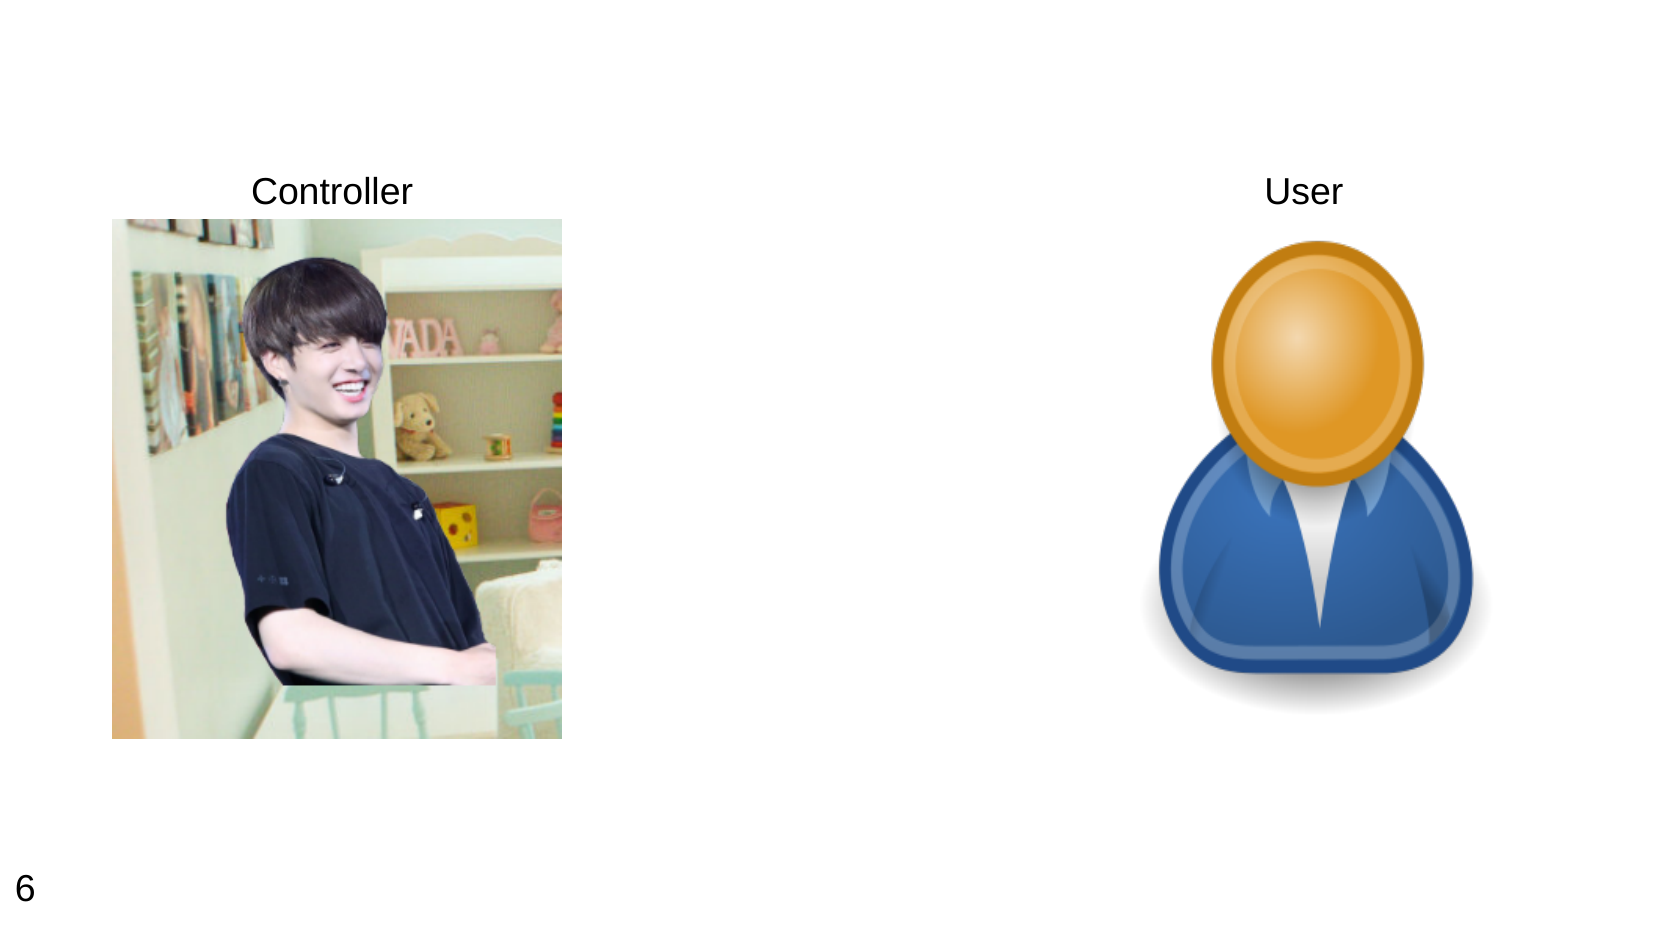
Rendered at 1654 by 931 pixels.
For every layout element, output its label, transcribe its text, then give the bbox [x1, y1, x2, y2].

text_box Controller [236, 162, 428, 220]
text_box User [1249, 162, 1359, 220]
picture [1092, 219, 1541, 739]
text_box <number> [0, 860, 201, 931]
picture [112, 219, 562, 739]
